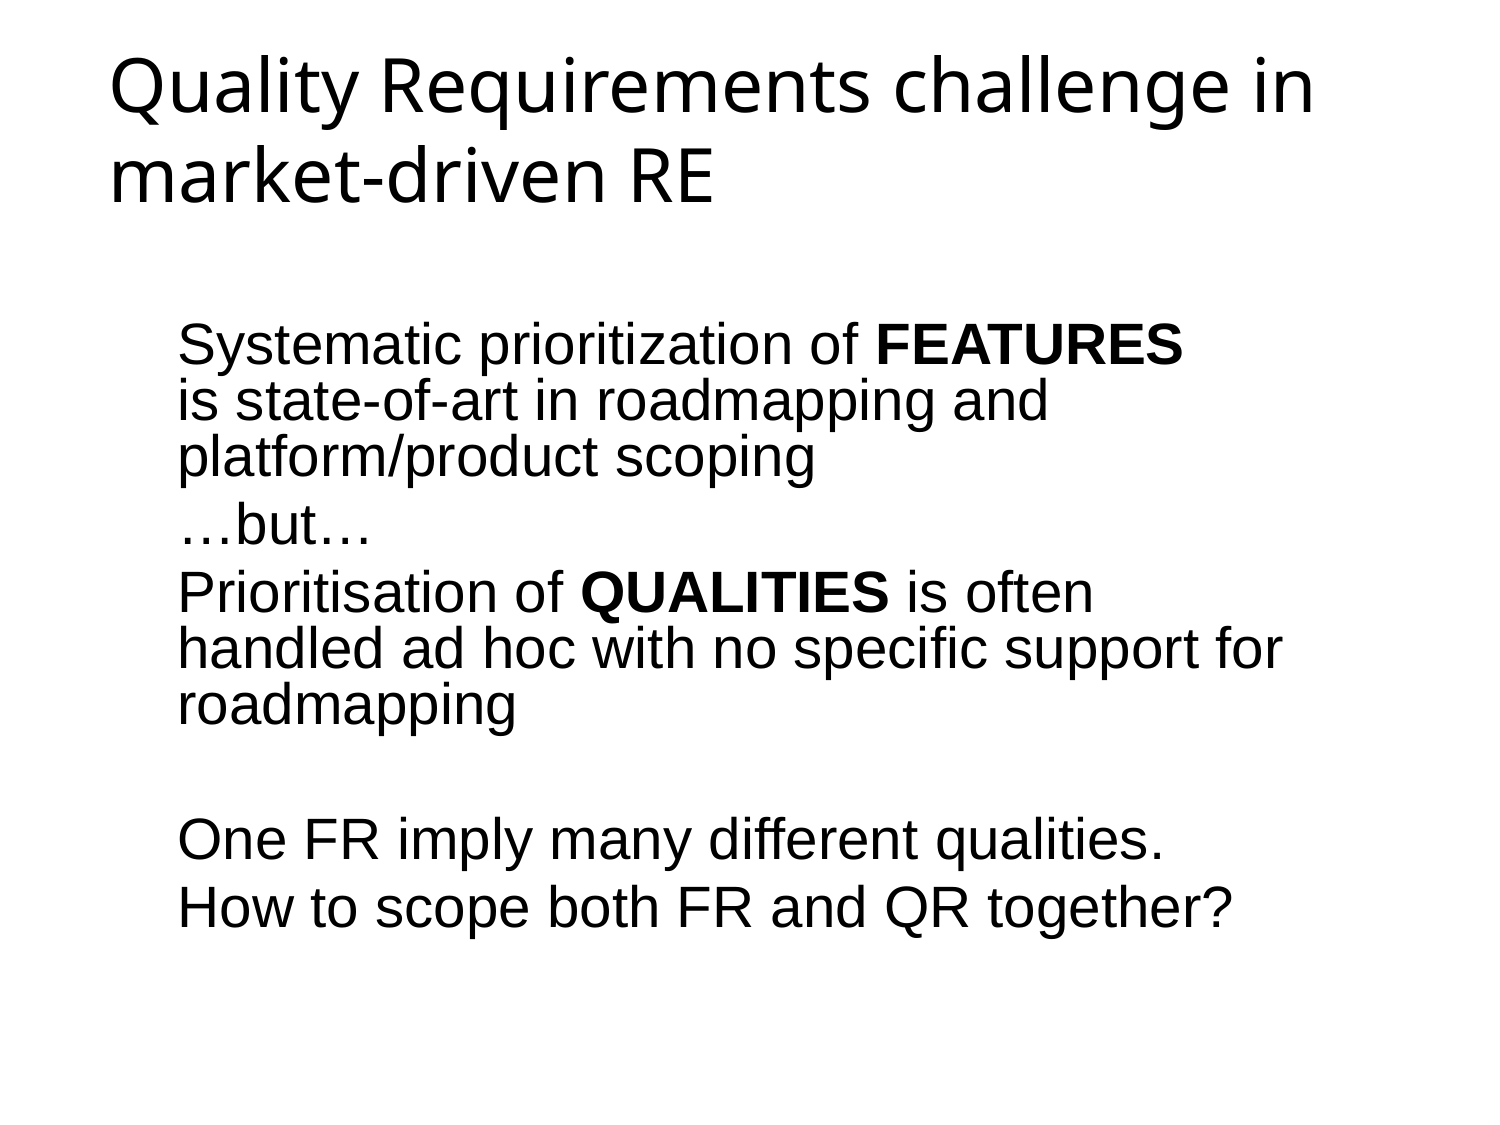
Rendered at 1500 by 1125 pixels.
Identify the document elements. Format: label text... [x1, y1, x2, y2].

list Systematic prioritization of FEATURES is state-of-art in roadmapping and platform/product scoping …but… Prioritisation of QUALITIES is often handled ad hoc with no specific support for roadmapping One FR imply many different qualities. How to scope both FR and QR together? [162, 312, 1471, 1000]
title Quality Requirements challenge in market-driven RE [93, 37, 1438, 225]
